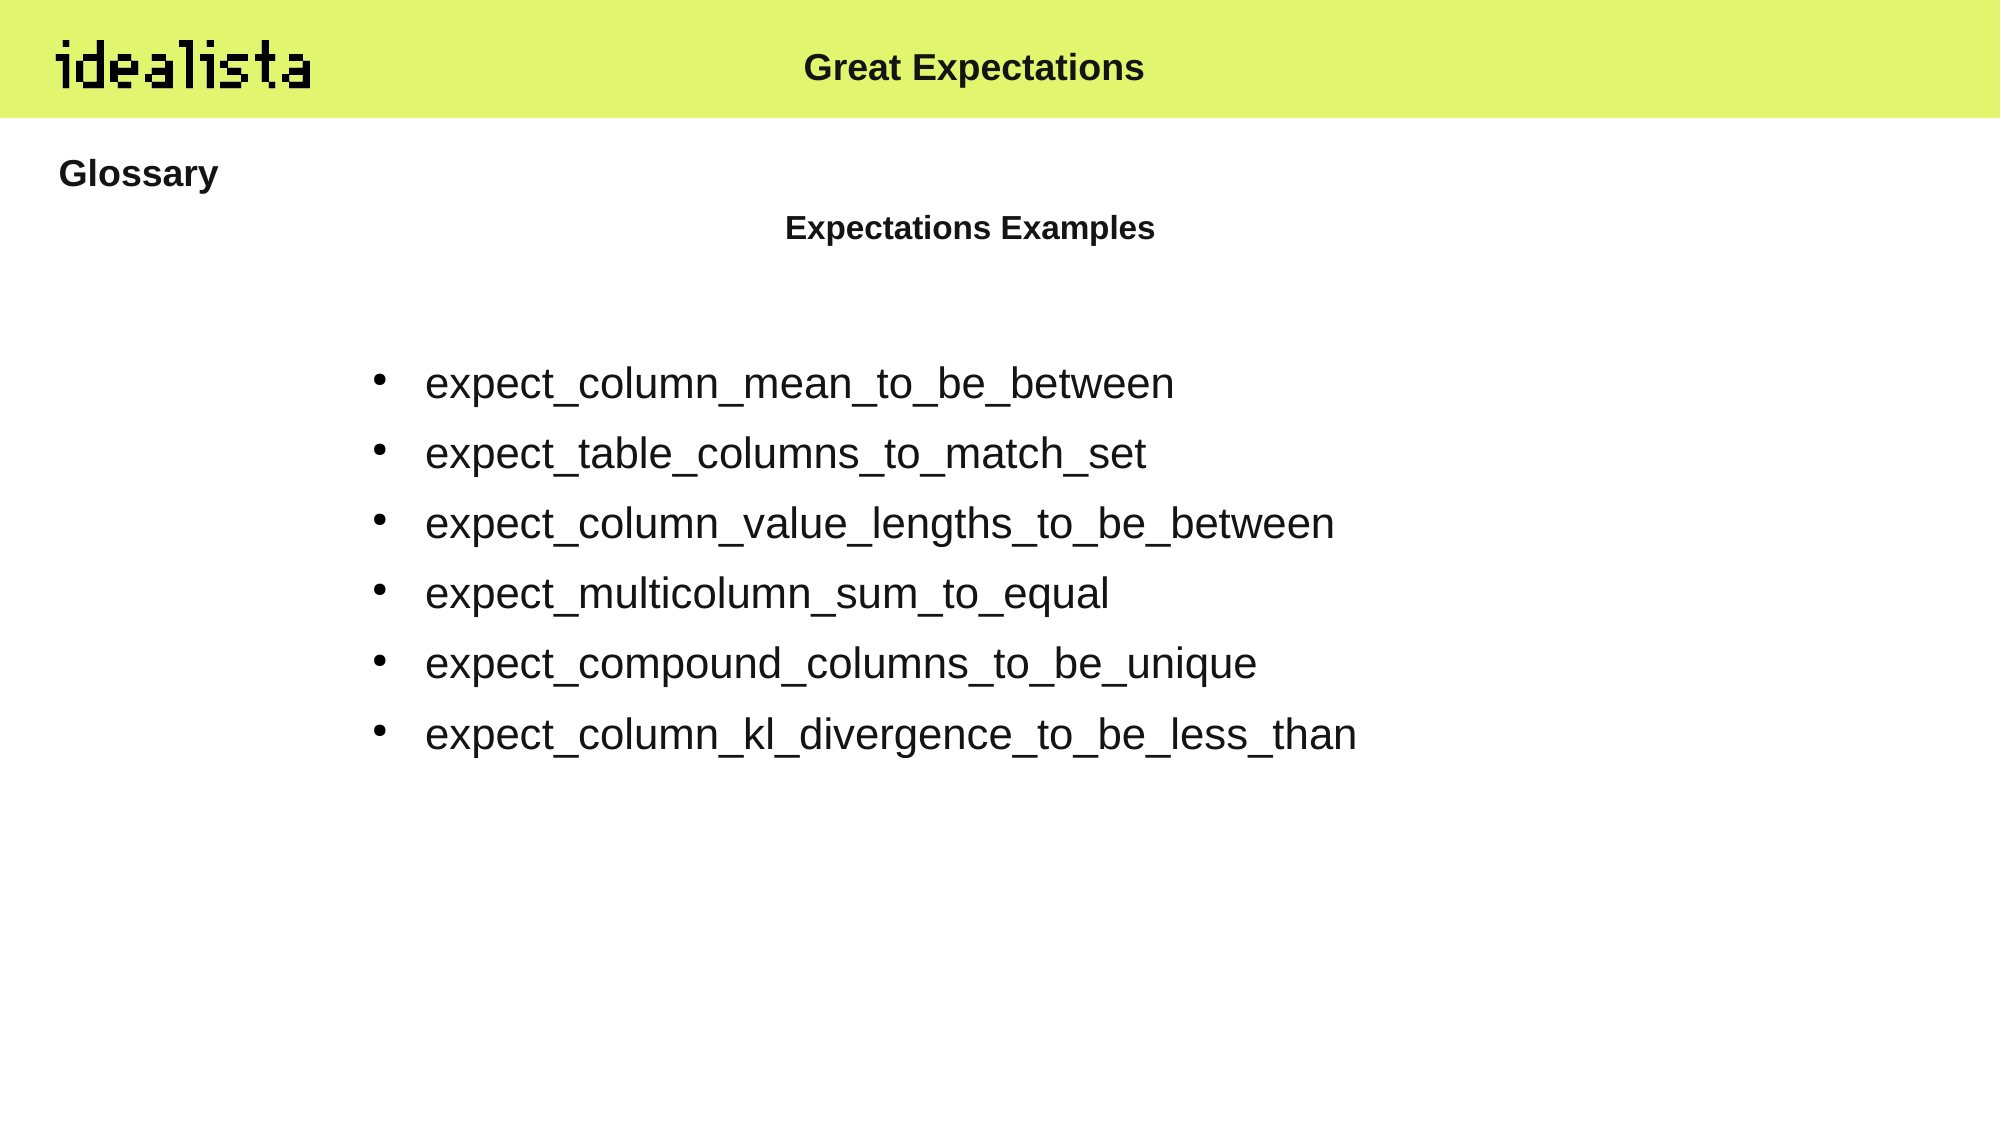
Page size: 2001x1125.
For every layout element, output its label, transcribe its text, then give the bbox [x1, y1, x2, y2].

list Expectations Examples [738, 206, 1270, 266]
list expect_column_mean_to_be_between expect_table_columns_to_match_set expect_column_value_lengths_to_be_between expect_multicolumn_sum_to_equal expect_compound_columns_to_be_unique expect_column_kl_divergence_to_be_less_than [354, 354, 1595, 414]
title Glossary [58, 147, 1949, 195]
title Great Expectations [590, 41, 1359, 89]
picture [53, 36, 318, 92]
